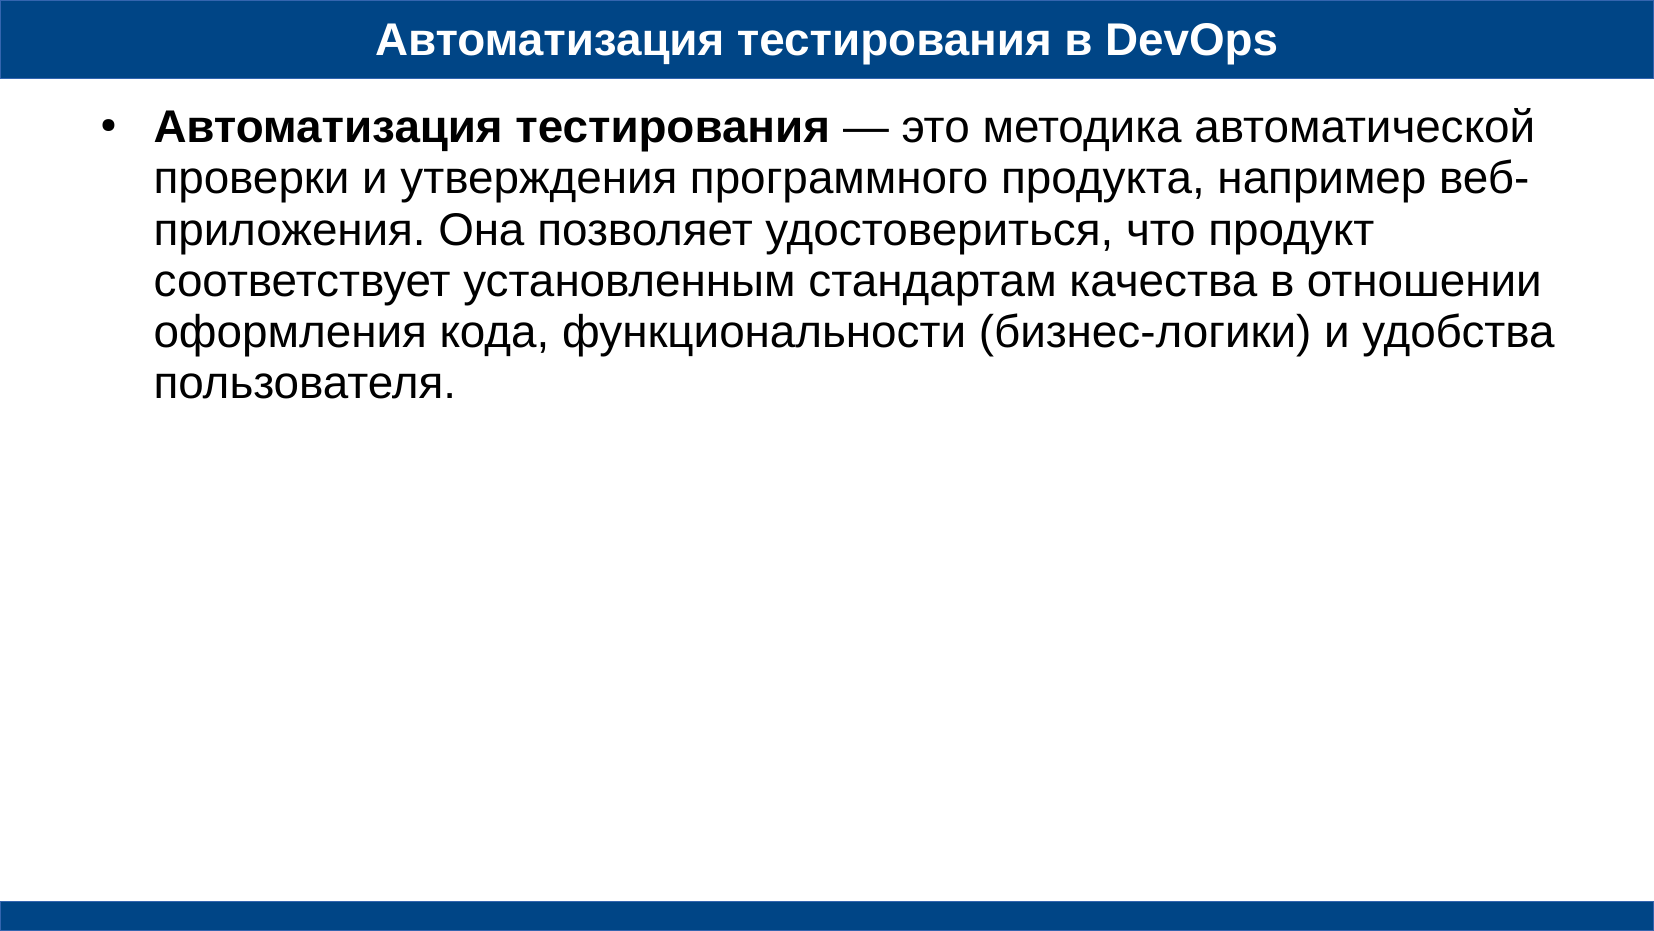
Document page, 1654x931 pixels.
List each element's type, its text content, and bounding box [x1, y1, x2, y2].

list Автоматизация тестирования — это методика автоматической проверки и утверждения программного продукта, например веб-приложения. Она позволяет удостовериться, что продукт соответствует установленным стандартам качества в отношении оформления кода, функциональности (бизнес-логики) и удобства пользователя. [82, 101, 1571, 641]
title Автоматизация тестирования в DevOps [0, 0, 1654, 79]
